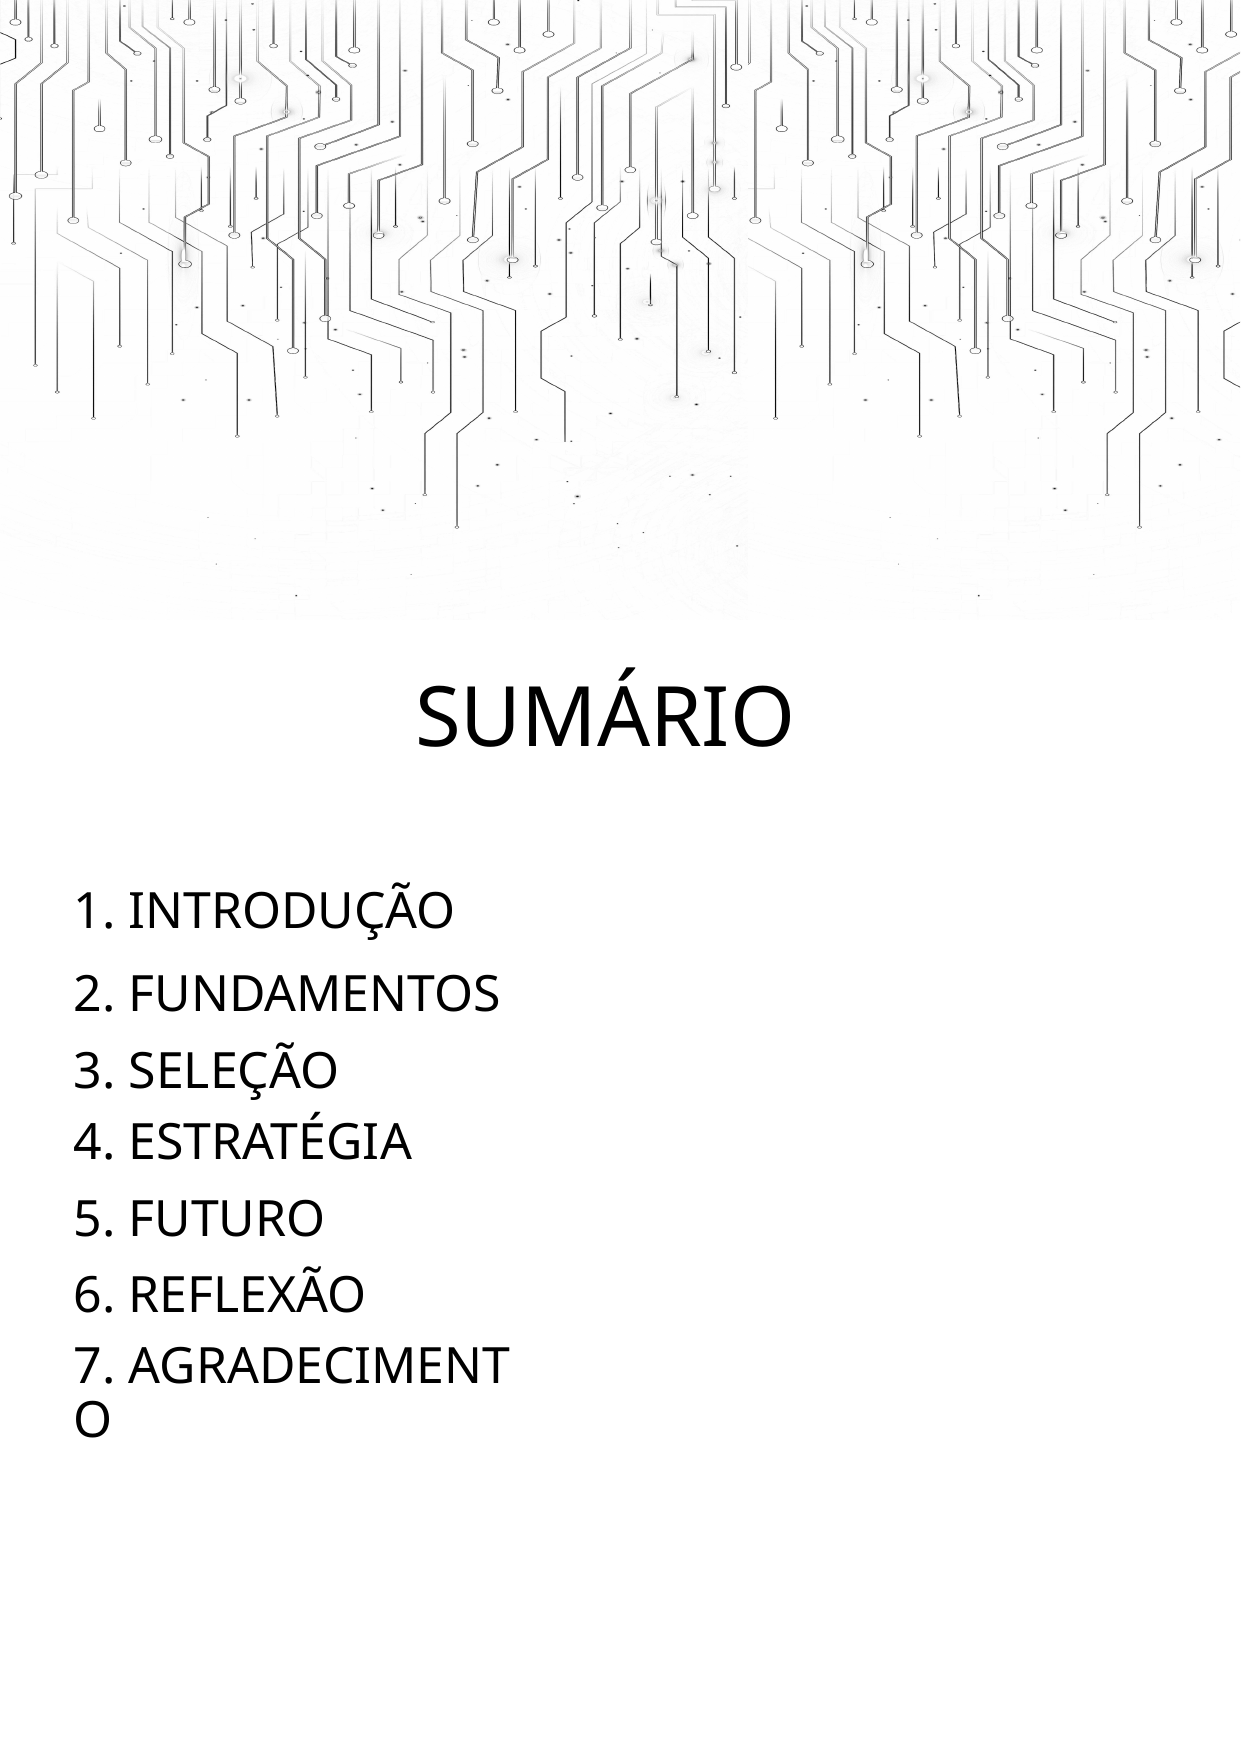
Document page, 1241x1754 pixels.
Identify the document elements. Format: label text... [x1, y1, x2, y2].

text_box 7. AGRADECIMENTO [59, 1322, 562, 1400]
text_box 1. INTRODUÇÃO [59, 868, 473, 942]
text_box 6. REFLEXÃO [59, 1251, 532, 1322]
text_box SUMÁRIO [88, 649, 1123, 762]
text_box 2. FUNDAMENTOS [59, 950, 532, 1025]
picture [0, 0, 1241, 620]
text_box 4. ESTRATÉGIA [59, 1098, 532, 1173]
text_box 5. FUTURO [59, 1175, 532, 1249]
text_box 3. SELEÇÃO [59, 1027, 532, 1098]
